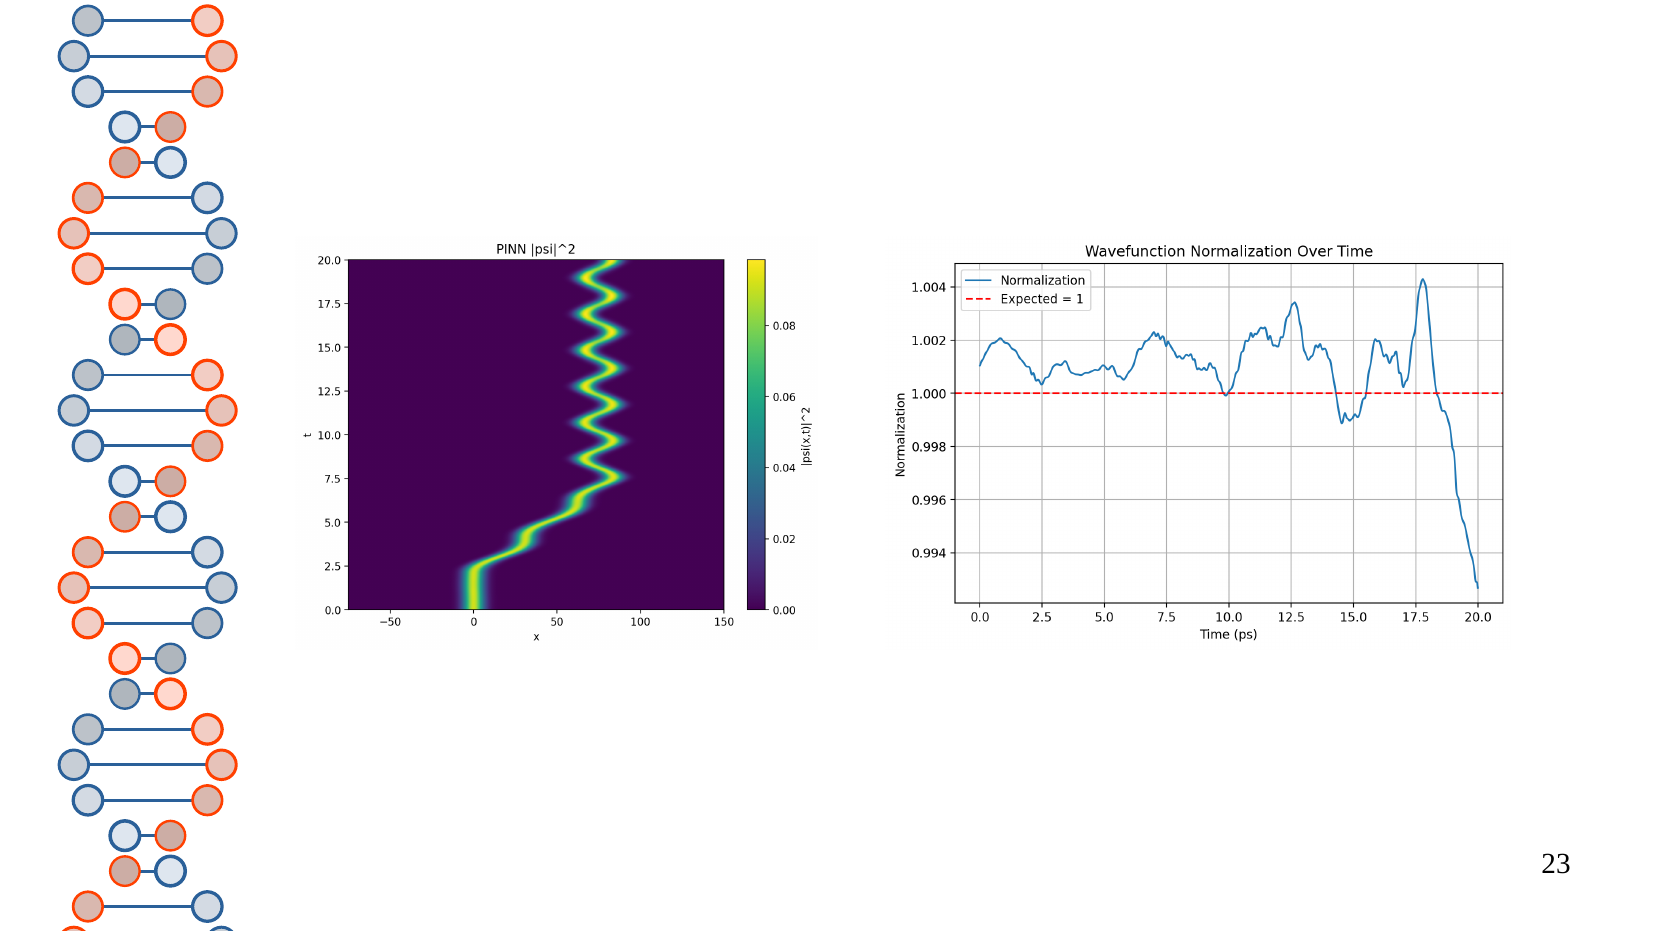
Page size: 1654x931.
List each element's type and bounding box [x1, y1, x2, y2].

picture [885, 236, 1511, 650]
picture [295, 236, 818, 650]
